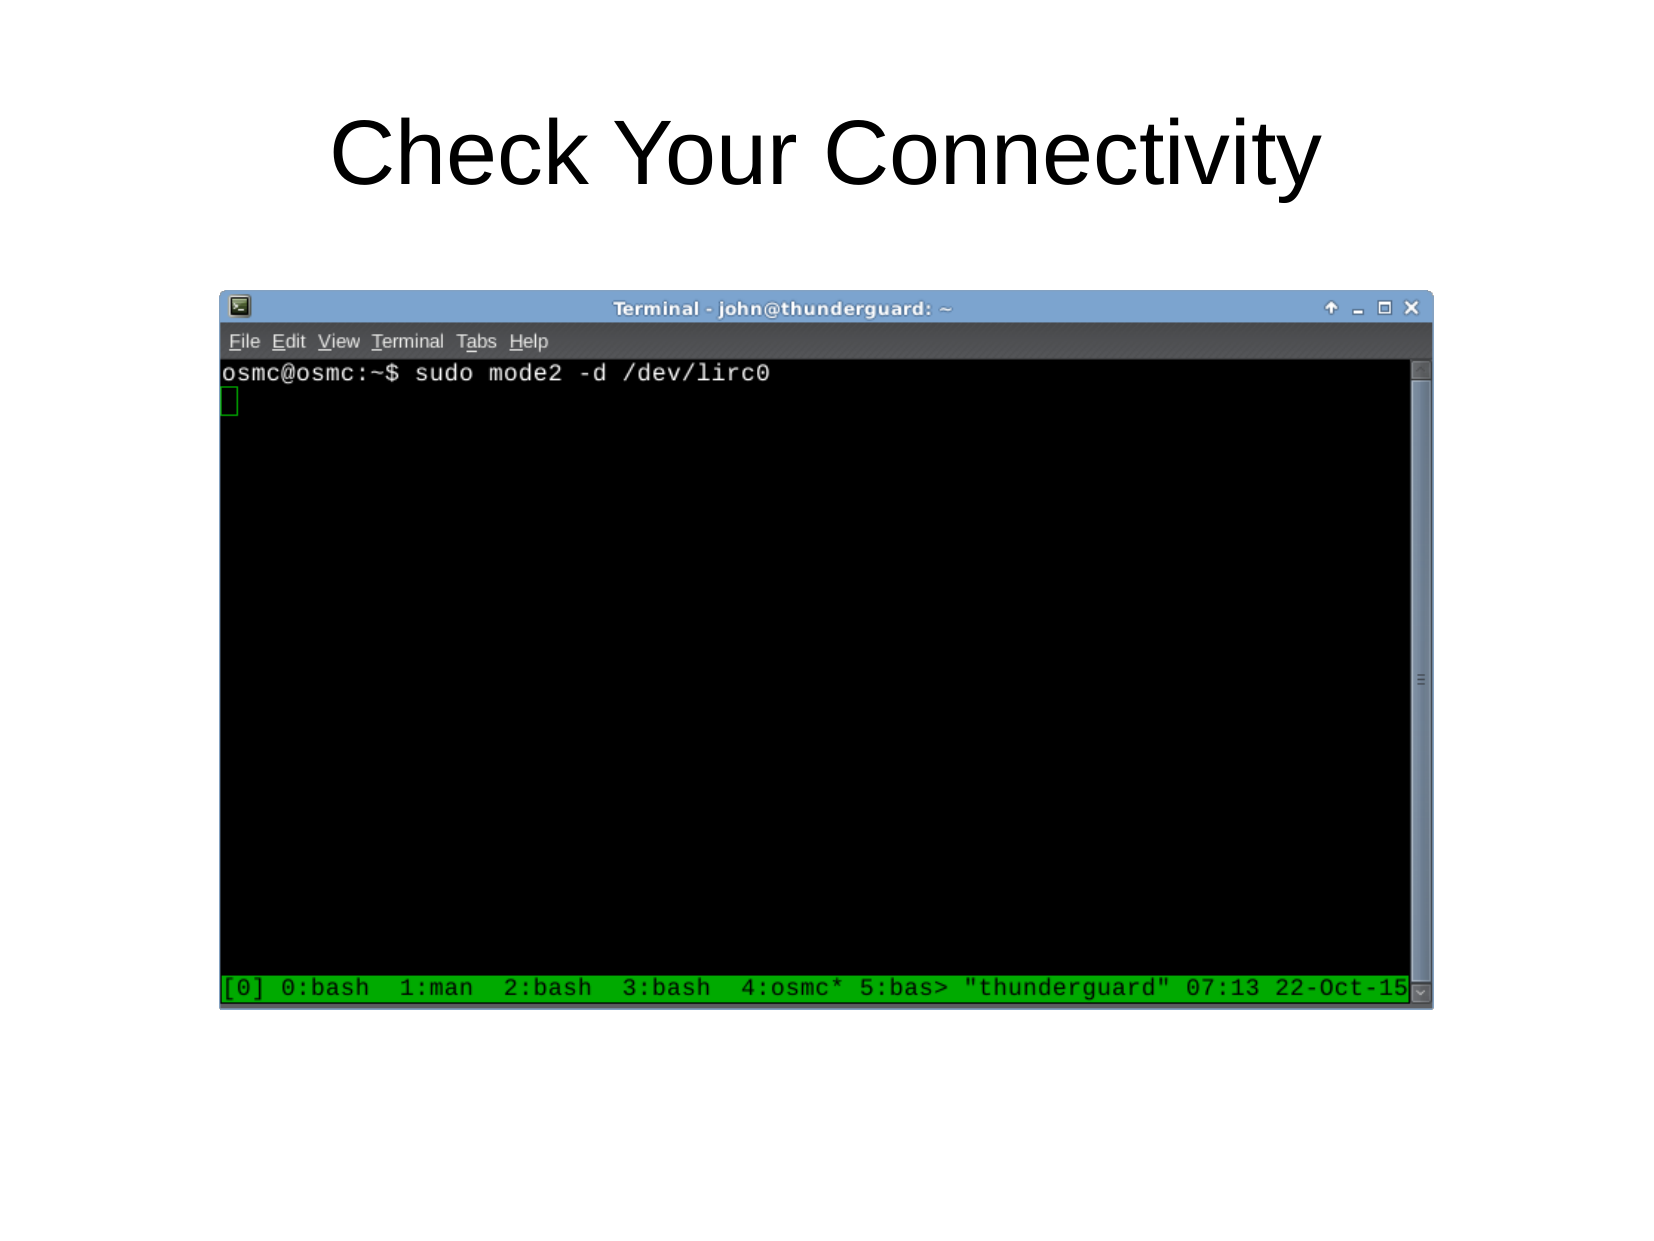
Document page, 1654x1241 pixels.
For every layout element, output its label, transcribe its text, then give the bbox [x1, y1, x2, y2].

title Check Your Connectivity [82, 49, 1571, 257]
picture [219, 290, 1434, 1010]
